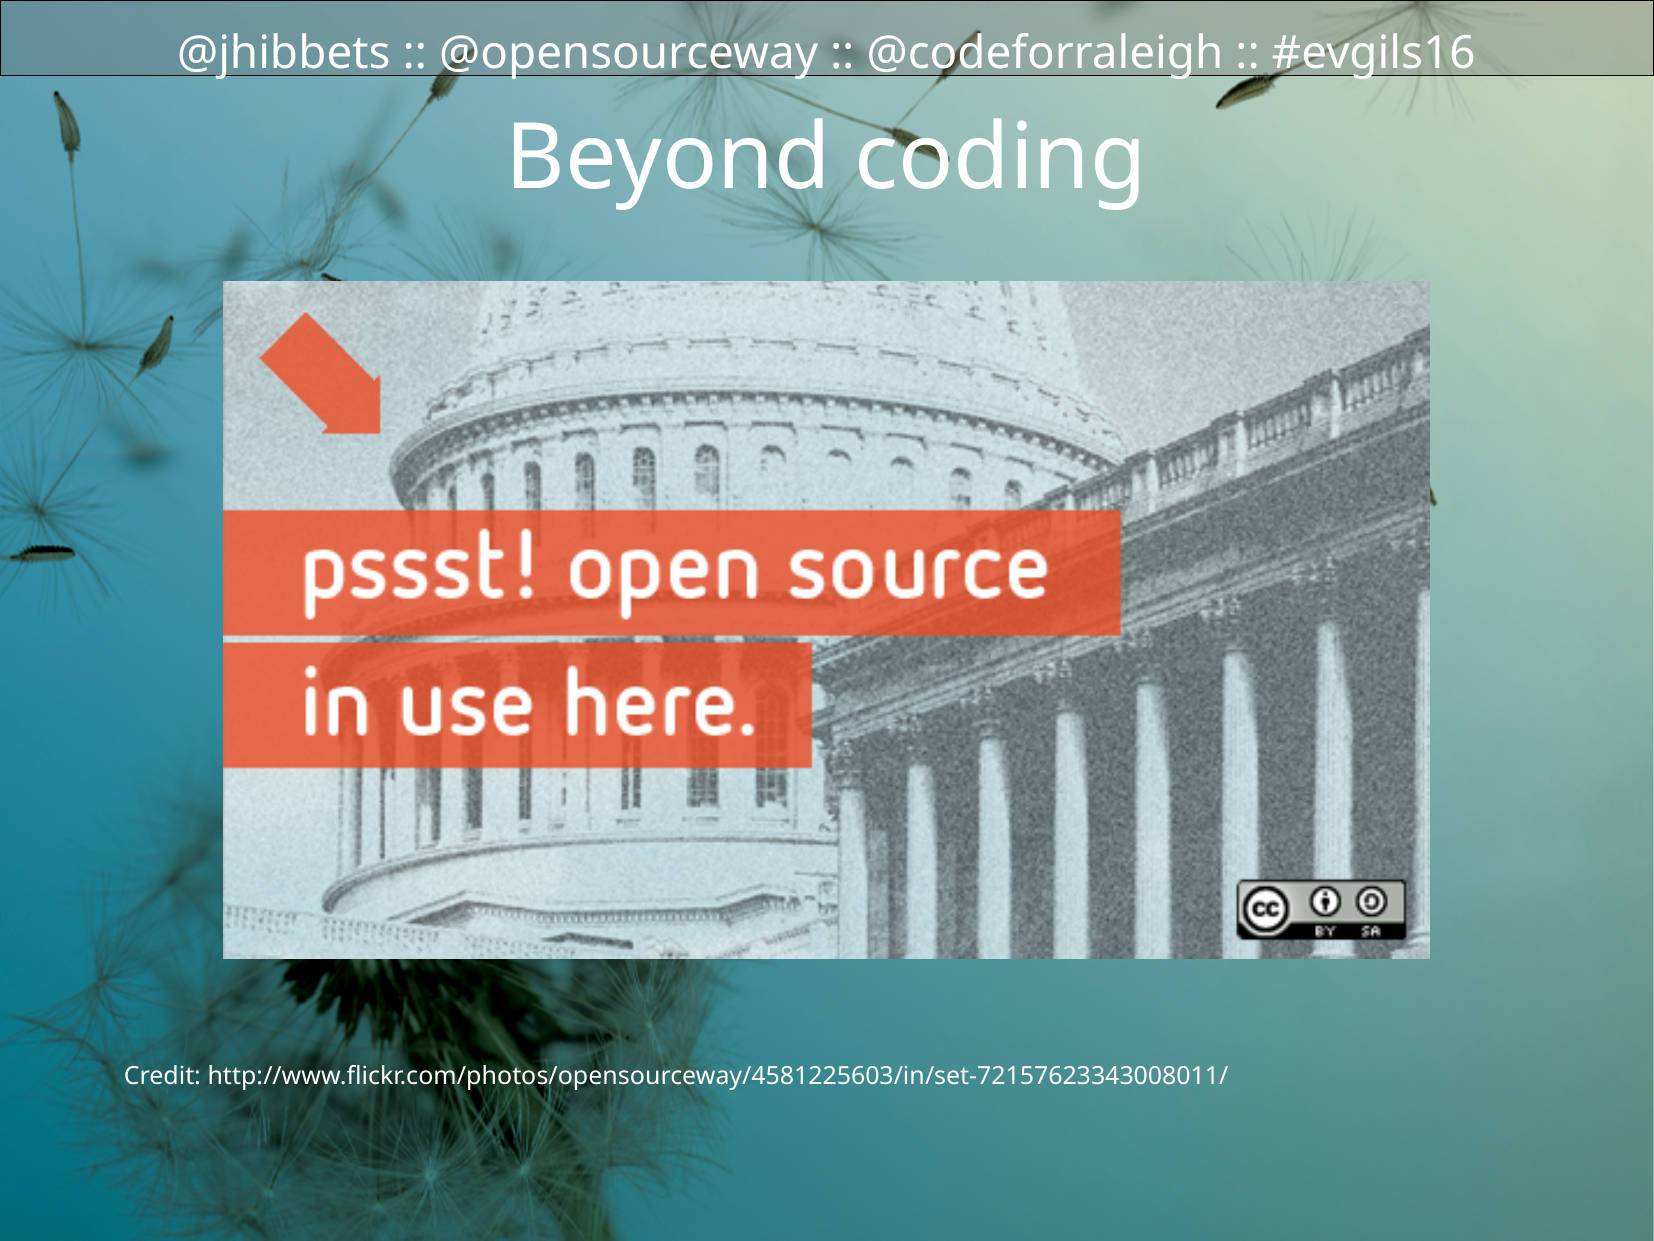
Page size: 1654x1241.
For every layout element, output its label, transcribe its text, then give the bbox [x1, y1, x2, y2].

text_box Credit: http://www.flickr.com/photos/opensourceway/4581225603/in/set-72157623343008011/ [109, 1050, 1236, 1093]
picture [0, 76, 1654, 1241]
title Beyond coding [82, 49, 1571, 257]
